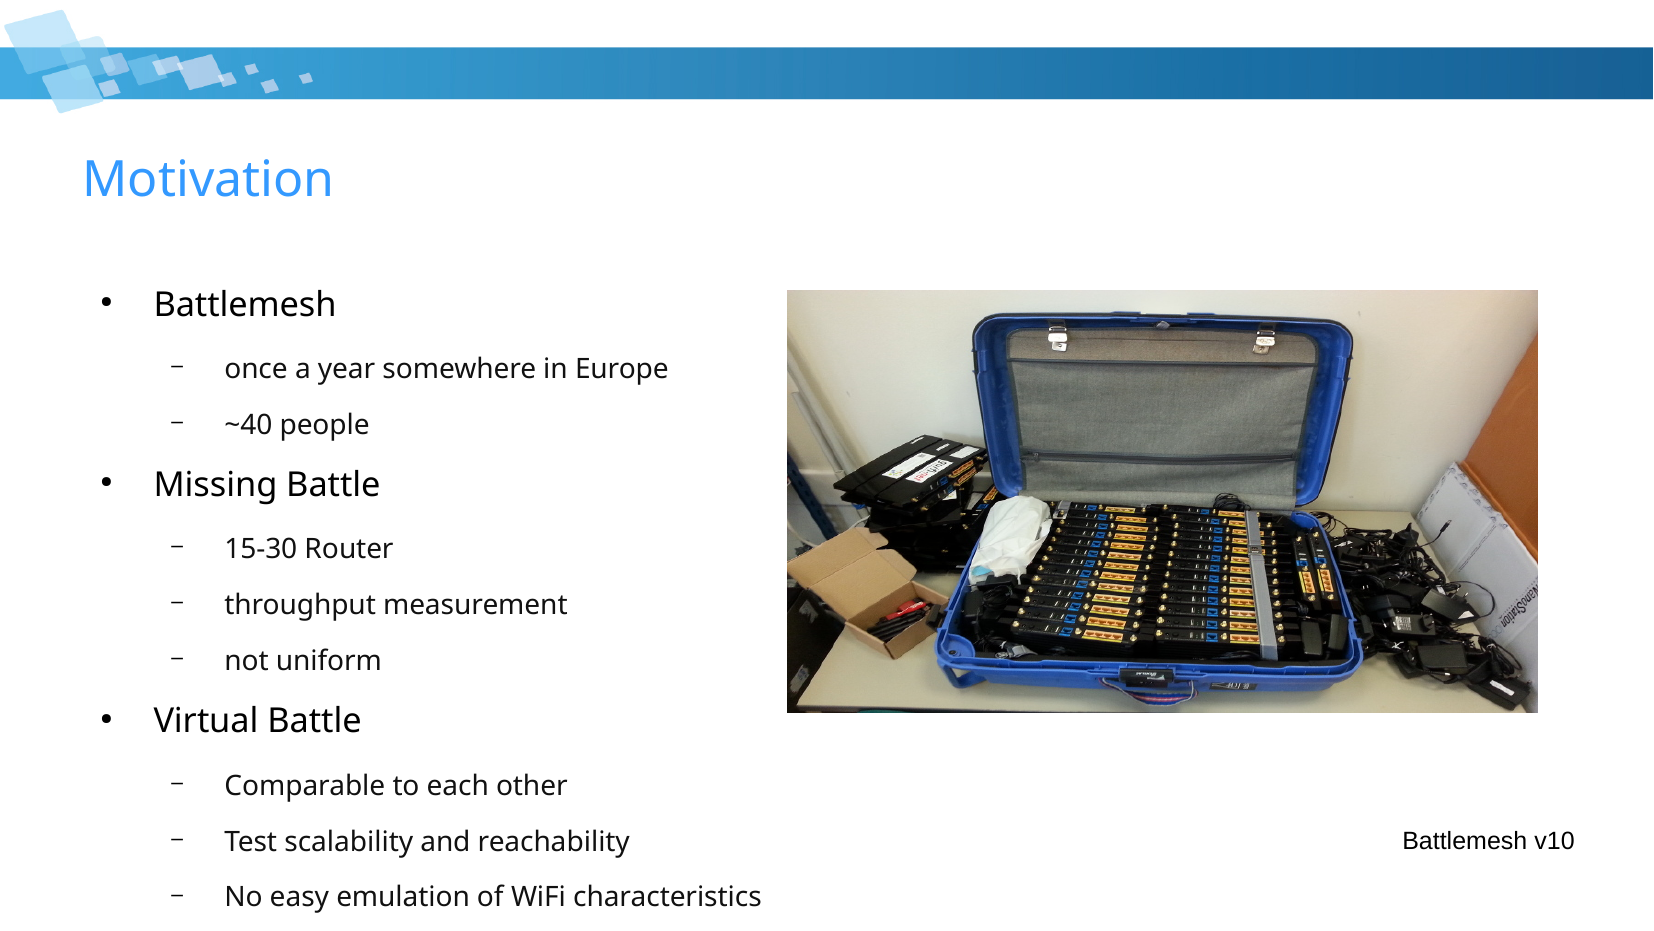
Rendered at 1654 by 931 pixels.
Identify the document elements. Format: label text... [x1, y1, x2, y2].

title Motivation [82, 99, 1571, 255]
text_box Battlemesh v10 [1387, 819, 1613, 863]
picture [0, 0, 1653, 929]
list Battlemesh once a year somewhere in Europe ~40 people Missing Battle 15-30 Router throughput measurement not uniform Virtual Battle Comparable to each other Test scalability and reachability No easy emulation of WiFi characteristics radio interference patterns [82, 279, 1571, 909]
